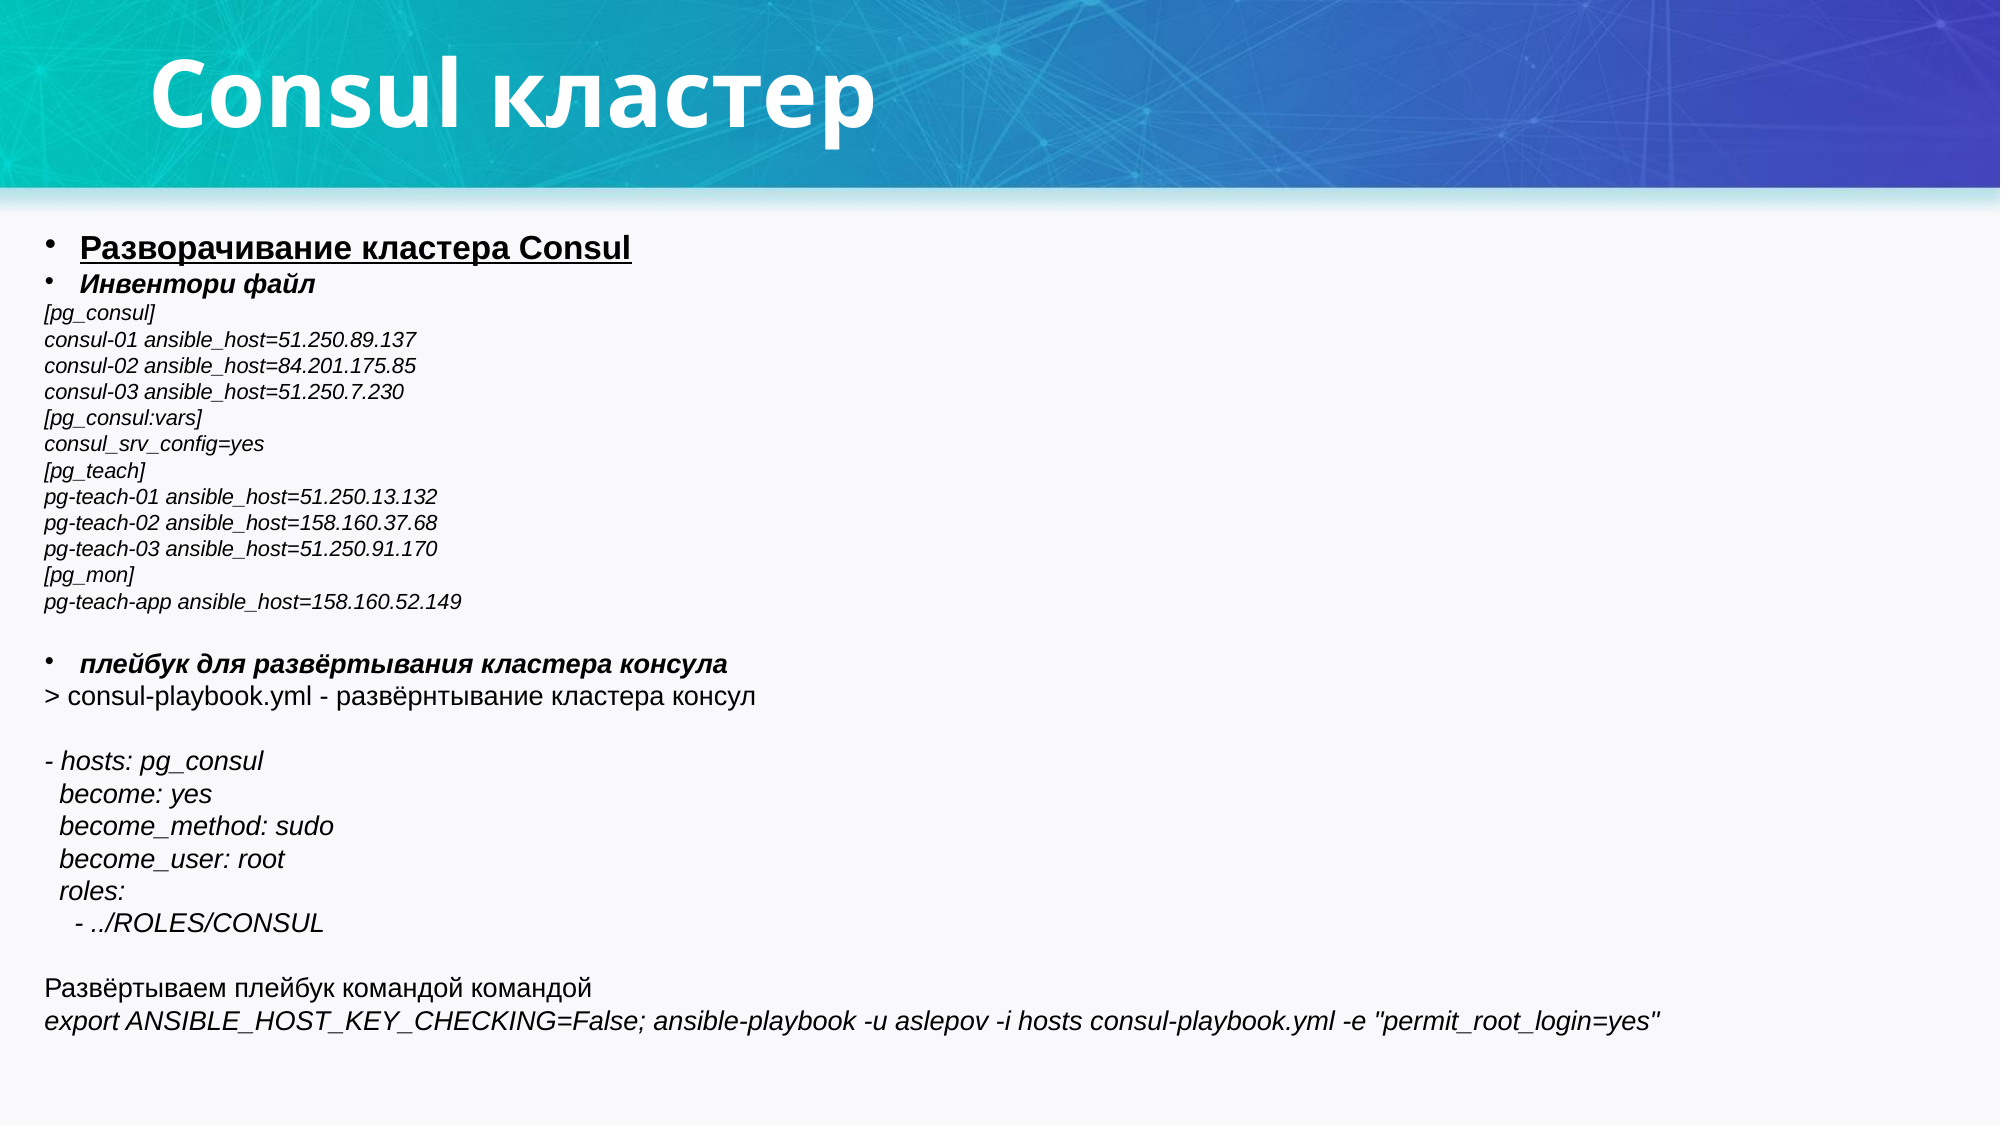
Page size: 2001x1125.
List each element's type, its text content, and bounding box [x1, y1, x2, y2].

text_box Разворачивание кластера Consul Инвентори файл [pg_consul] consul-01 ansible_host=51.250.89.137 consul-02 ansible_host=84.201.175.85 consul-03 ansible_host=51.250.7.230 [pg_consul:vars] consul_srv_config=yes [pg_teach] pg-teach-01 ansible_host=51.250.13.132 pg-teach-02 ansible_host=158.160.37.68 pg-teach-03 ansible_host=51.250.91.170 [pg_mon] pg-teach-app ansible_host=158.160.52.149 плейбук для развёртывания кластера консула > consul-playbook.yml - развёрнтывание кластера консул - hosts: pg_consul become: yes become_method: sudo become_user: root roles: - ../ROLES/CONSUL Развёртываем плейбук командой командой export ANSIBLE_HOST_KEY_CHECKING=False; ansible-playbook -u aslepov -i hosts consul-playbook.yml -e "permit_root_login=yes" [29, 174, 1926, 1125]
text_box Consul кластер [133, 31, 1779, 163]
picture [0, 0, 2000, 1125]
